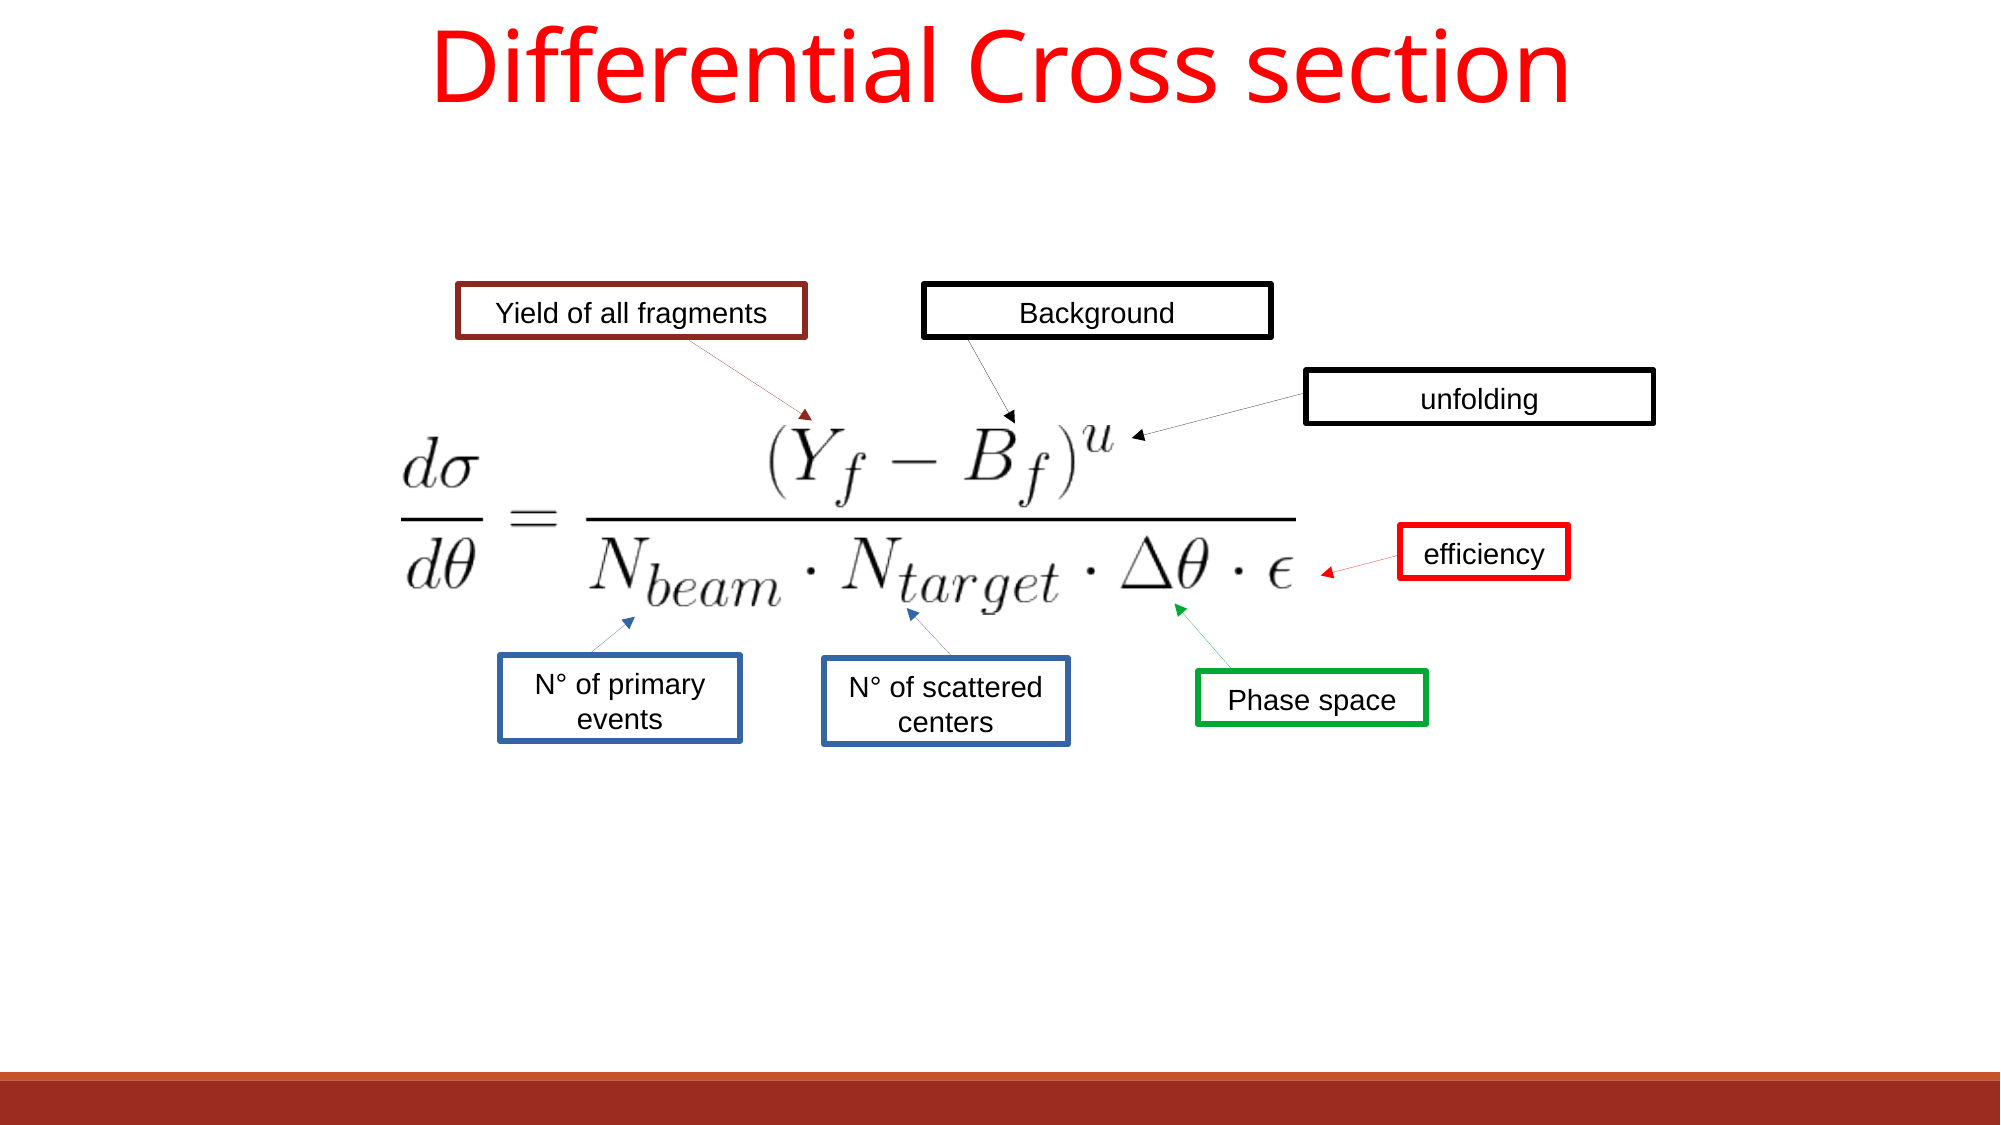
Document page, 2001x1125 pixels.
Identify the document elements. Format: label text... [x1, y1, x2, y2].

text_box Yield of all fragments [457, 284, 806, 338]
text_box Background [923, 284, 1271, 338]
picture [401, 425, 1296, 615]
text_box N° of scattered centers [823, 658, 1069, 745]
text_box Phase space [1197, 671, 1427, 725]
text_box efficiency [1400, 525, 1569, 579]
text_box [0, 1072, 2000, 1125]
text_box N° of primary events [500, 655, 741, 741]
text_box Differential Cross section [283, 0, 1718, 164]
text_box unfolding [1306, 370, 1654, 424]
